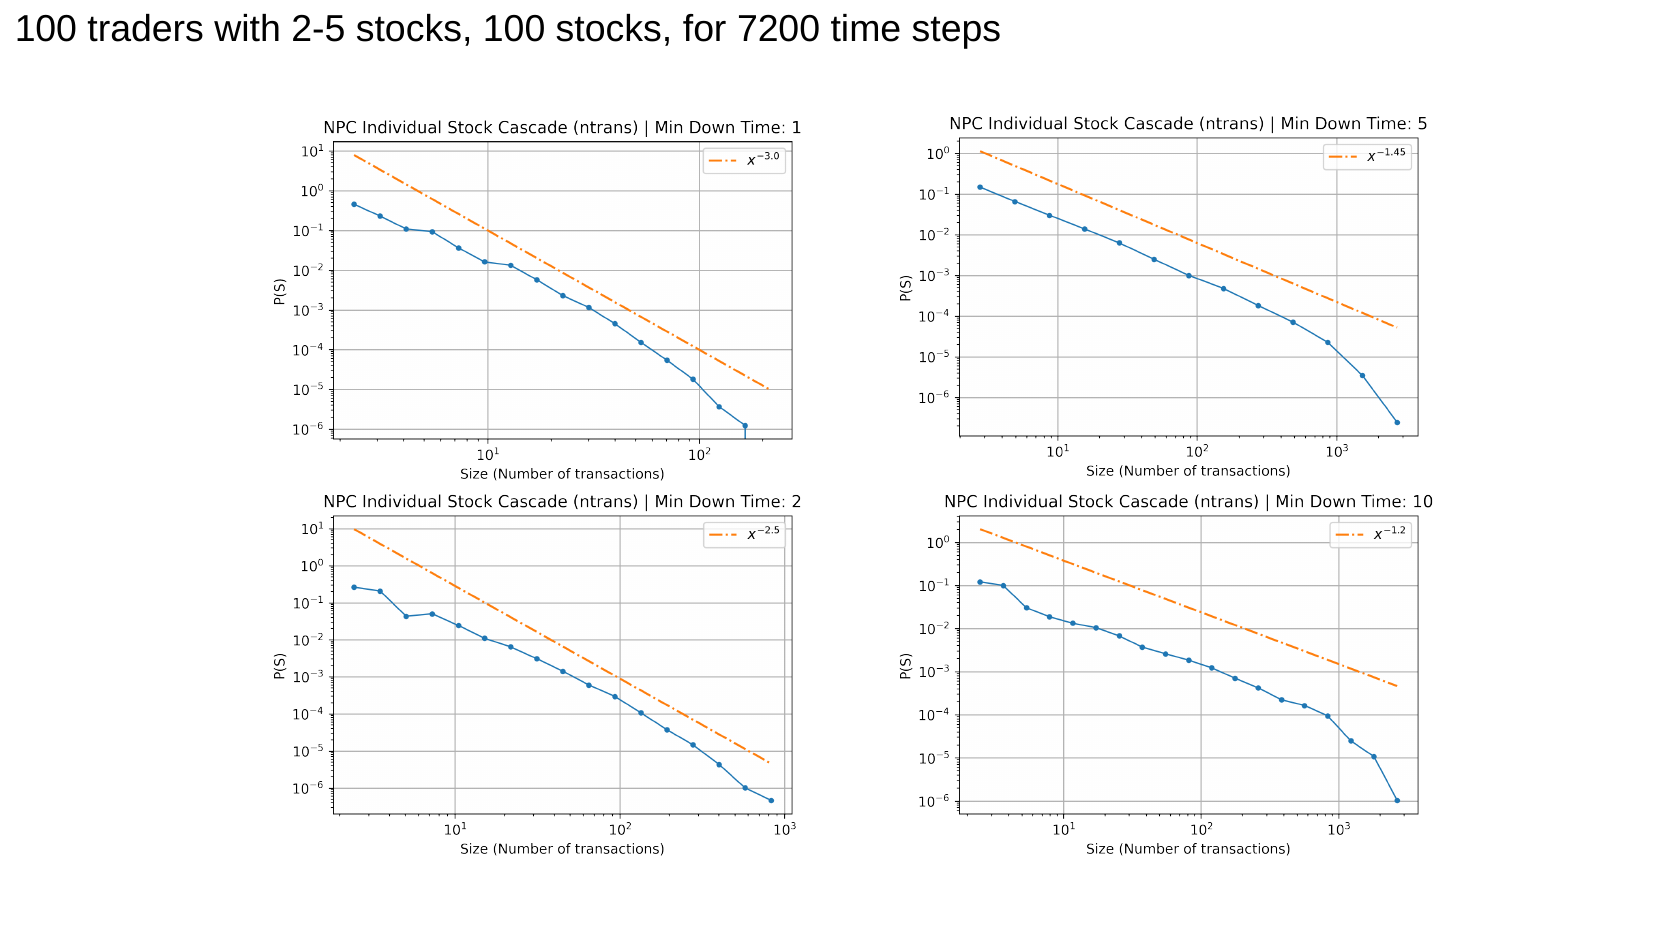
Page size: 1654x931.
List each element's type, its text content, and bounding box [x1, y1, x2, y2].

text_box 100 traders with 2-5 stocks, 100 stocks, for 7200 time steps [0, 0, 1038, 57]
picture [259, 94, 851, 863]
picture [885, 90, 1477, 863]
